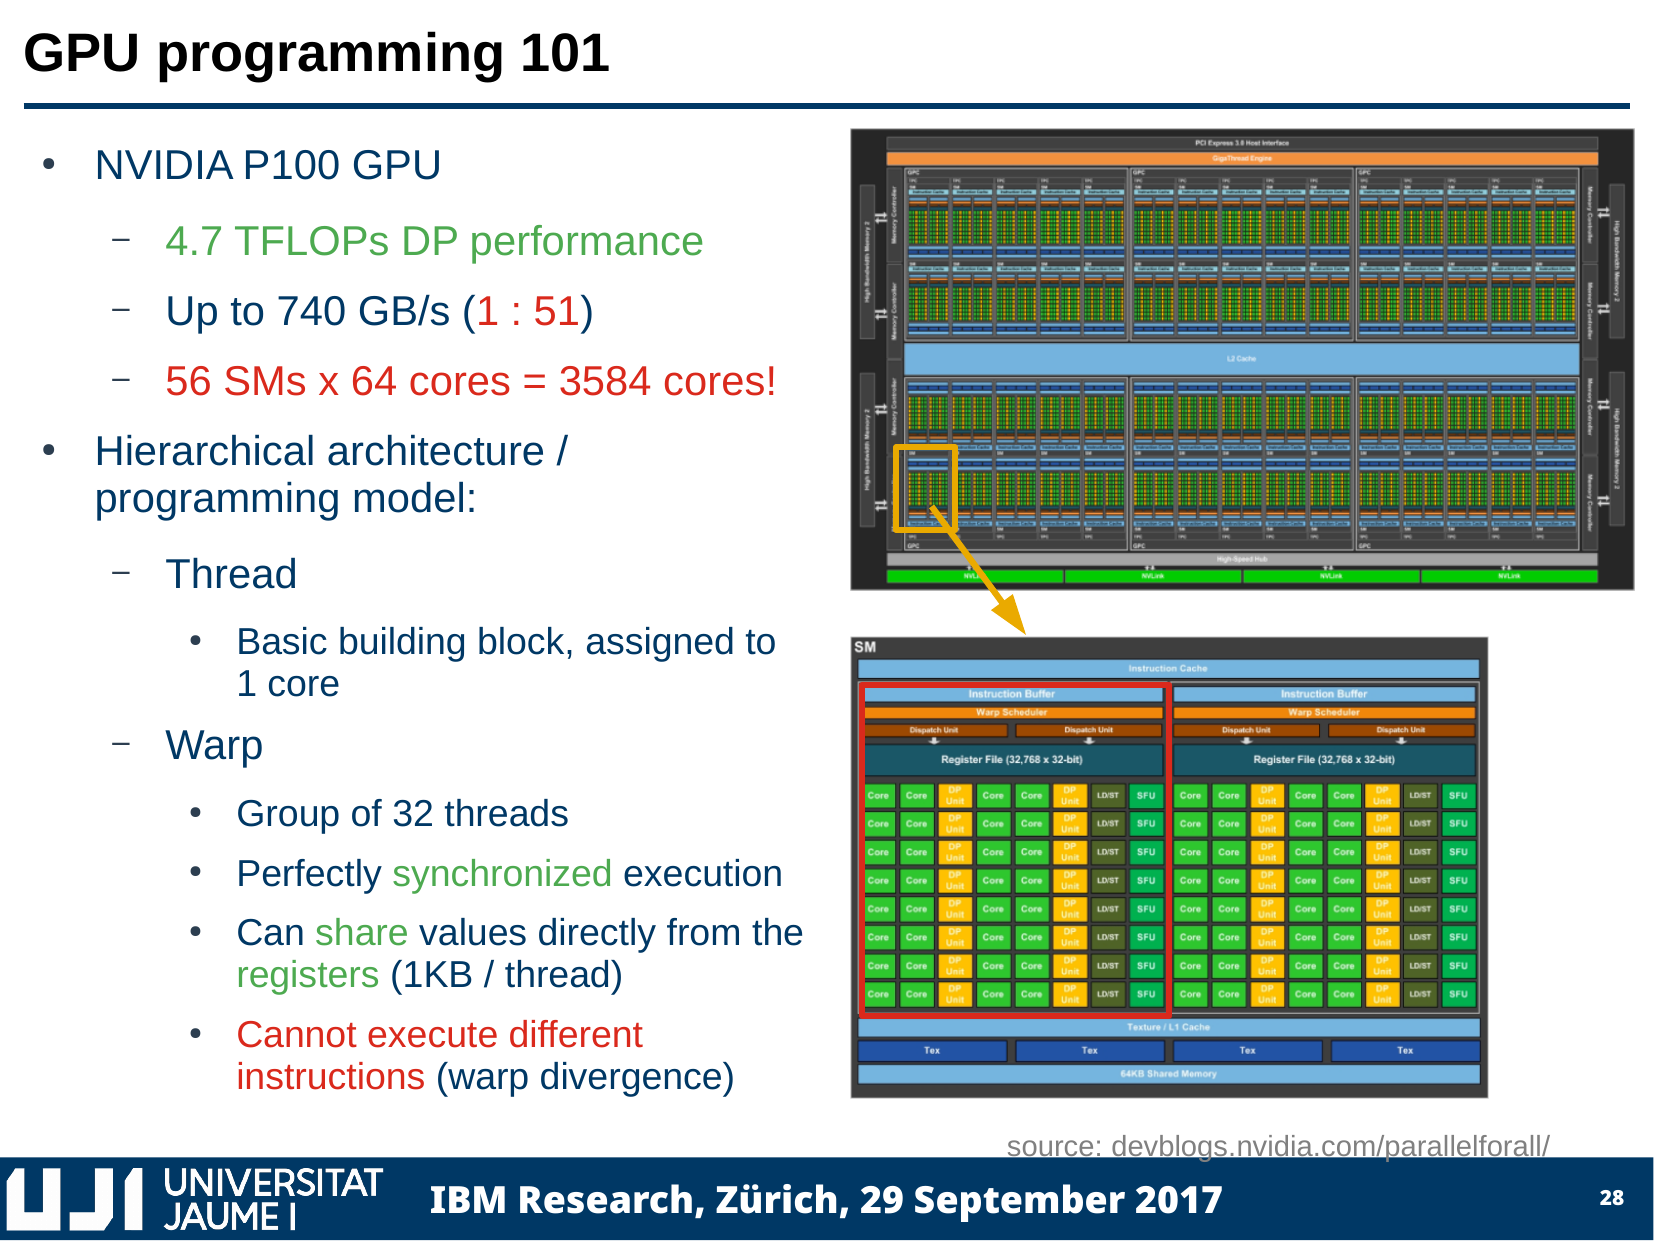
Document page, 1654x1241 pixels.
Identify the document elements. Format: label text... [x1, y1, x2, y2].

text_box source: devblogs.nvidia.com/parallelforall/ [992, 1122, 1567, 1170]
picture [850, 636, 1489, 1099]
title GPU programming 101 [23, 0, 1630, 107]
list NVIDIA P100 GPU 4.7 TFLOPs DP performance Up to 740 GB/s (1 : 51) 56 SMs x 64 cores = 3584 cores! Hierarchical architecture / programming model: Thread Basic building block, assigned to 1 core Warp Group of 32 threads Perfectly synchronized execution Can share values directly from the registers (1KB / thread) Cannot execute different instructions (warp divergence) [23, 141, 808, 1134]
picture [899, 450, 952, 527]
picture [0, 1158, 390, 1241]
picture [850, 128, 1635, 591]
